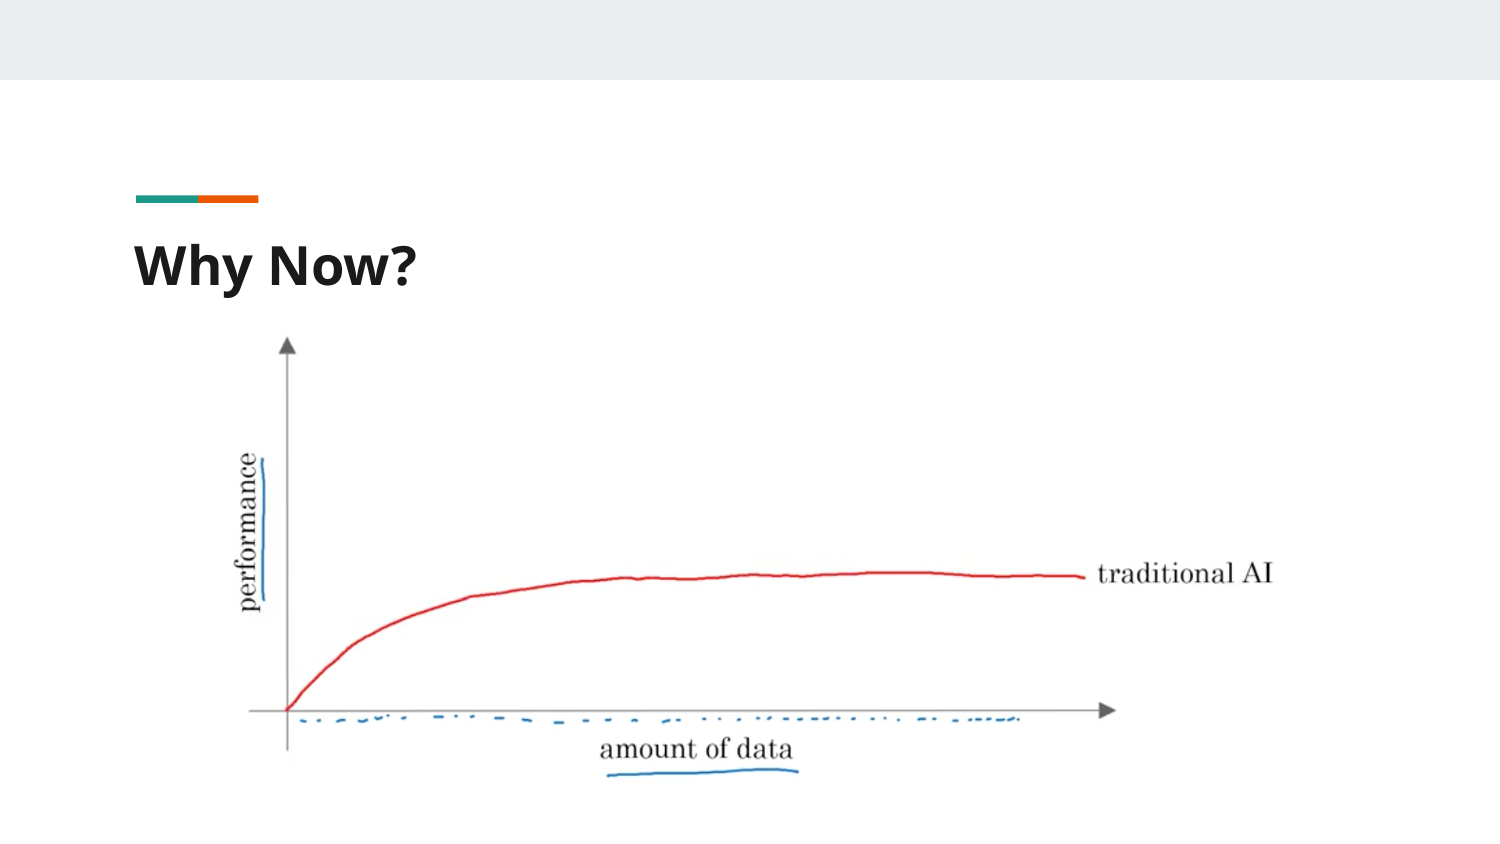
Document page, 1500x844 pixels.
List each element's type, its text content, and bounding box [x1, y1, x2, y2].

picture [189, 304, 1311, 794]
title Why Now? [119, 216, 1381, 305]
